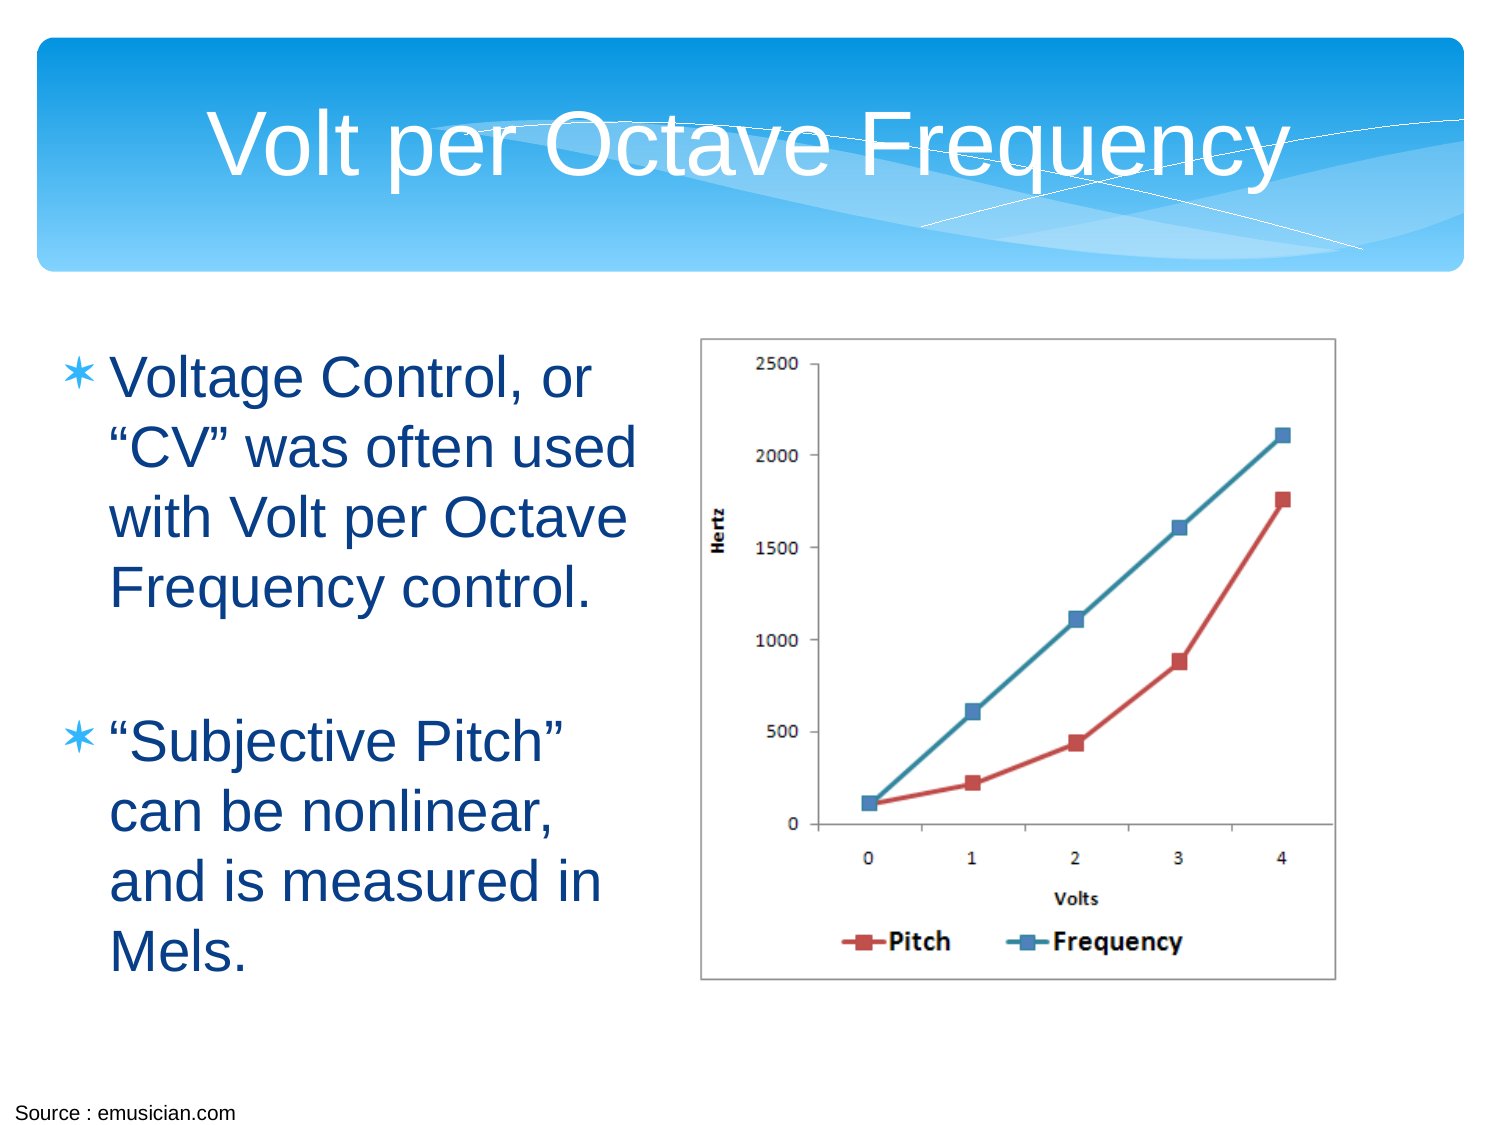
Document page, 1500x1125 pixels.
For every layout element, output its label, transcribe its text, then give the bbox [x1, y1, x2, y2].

title Volt per Octave Frequency [75, 45, 1426, 233]
picture [699, 337, 1338, 982]
list Voltage Control, or “CV” was often used with Volt per Octave Frequency control. “Subjective Pitch” can be nonlinear, and is measured in Mels. [50, 332, 713, 1106]
text_box Source : emusician.com [0, 1092, 251, 1125]
